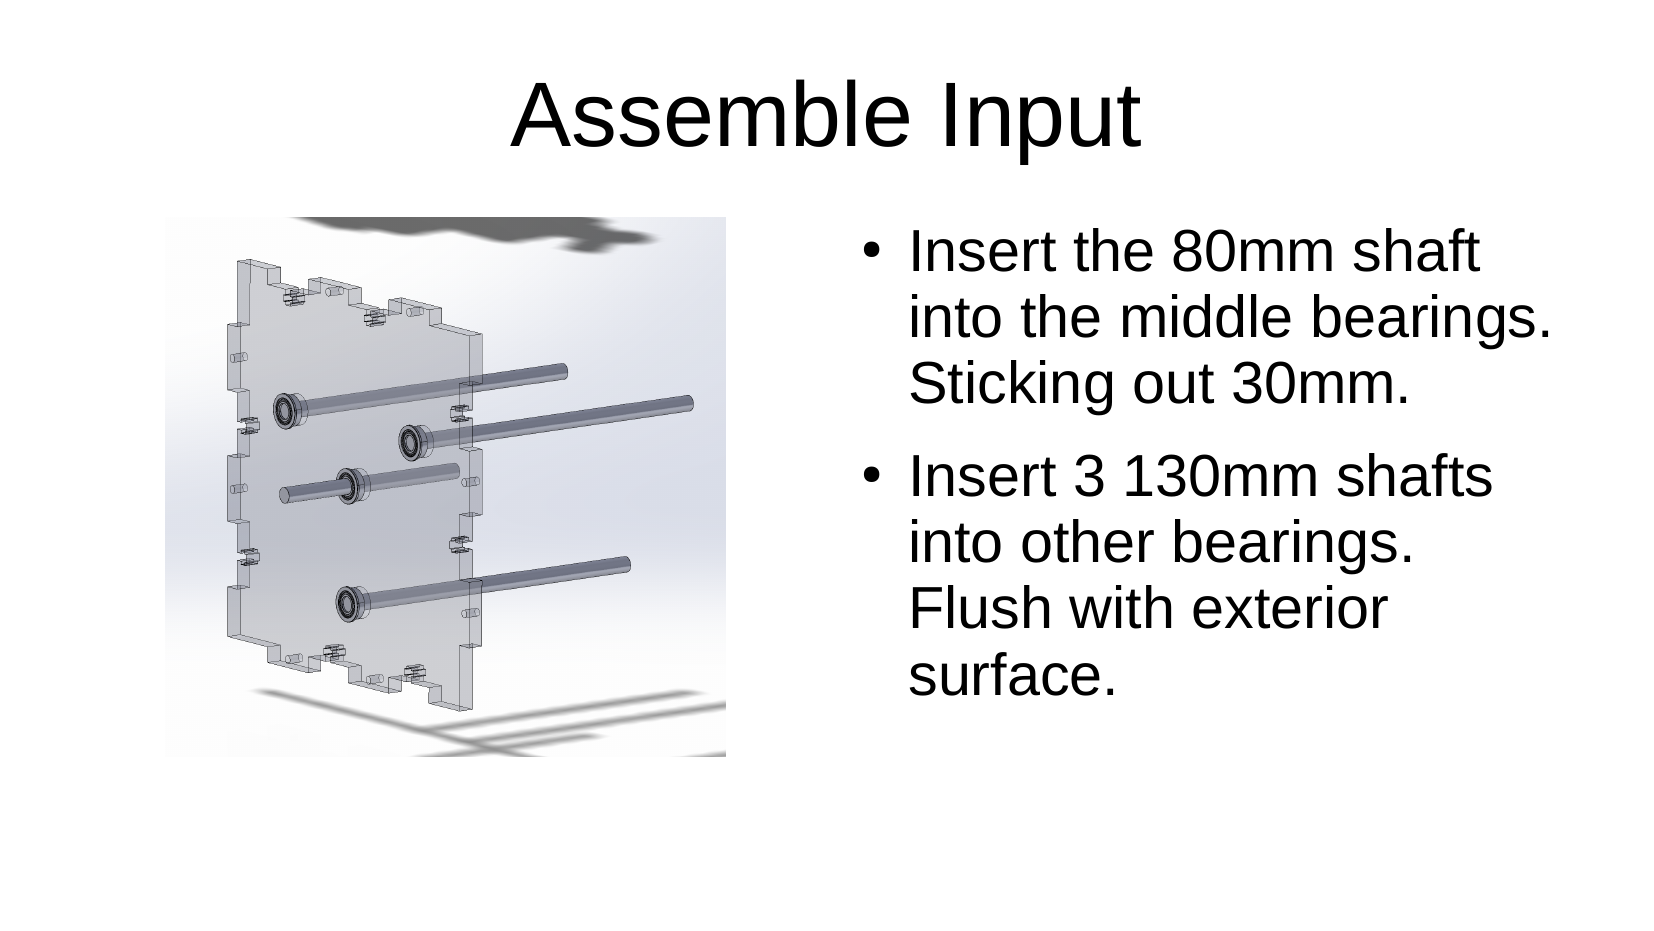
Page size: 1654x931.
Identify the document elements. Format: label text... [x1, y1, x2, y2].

list Insert the 80mm shaft into the middle bearings. Sticking out 30mm. Insert 3 130mm shafts into other bearings. Flush with exterior surface. [845, 217, 1572, 758]
picture [165, 217, 726, 758]
title Assemble Input [82, 37, 1571, 193]
